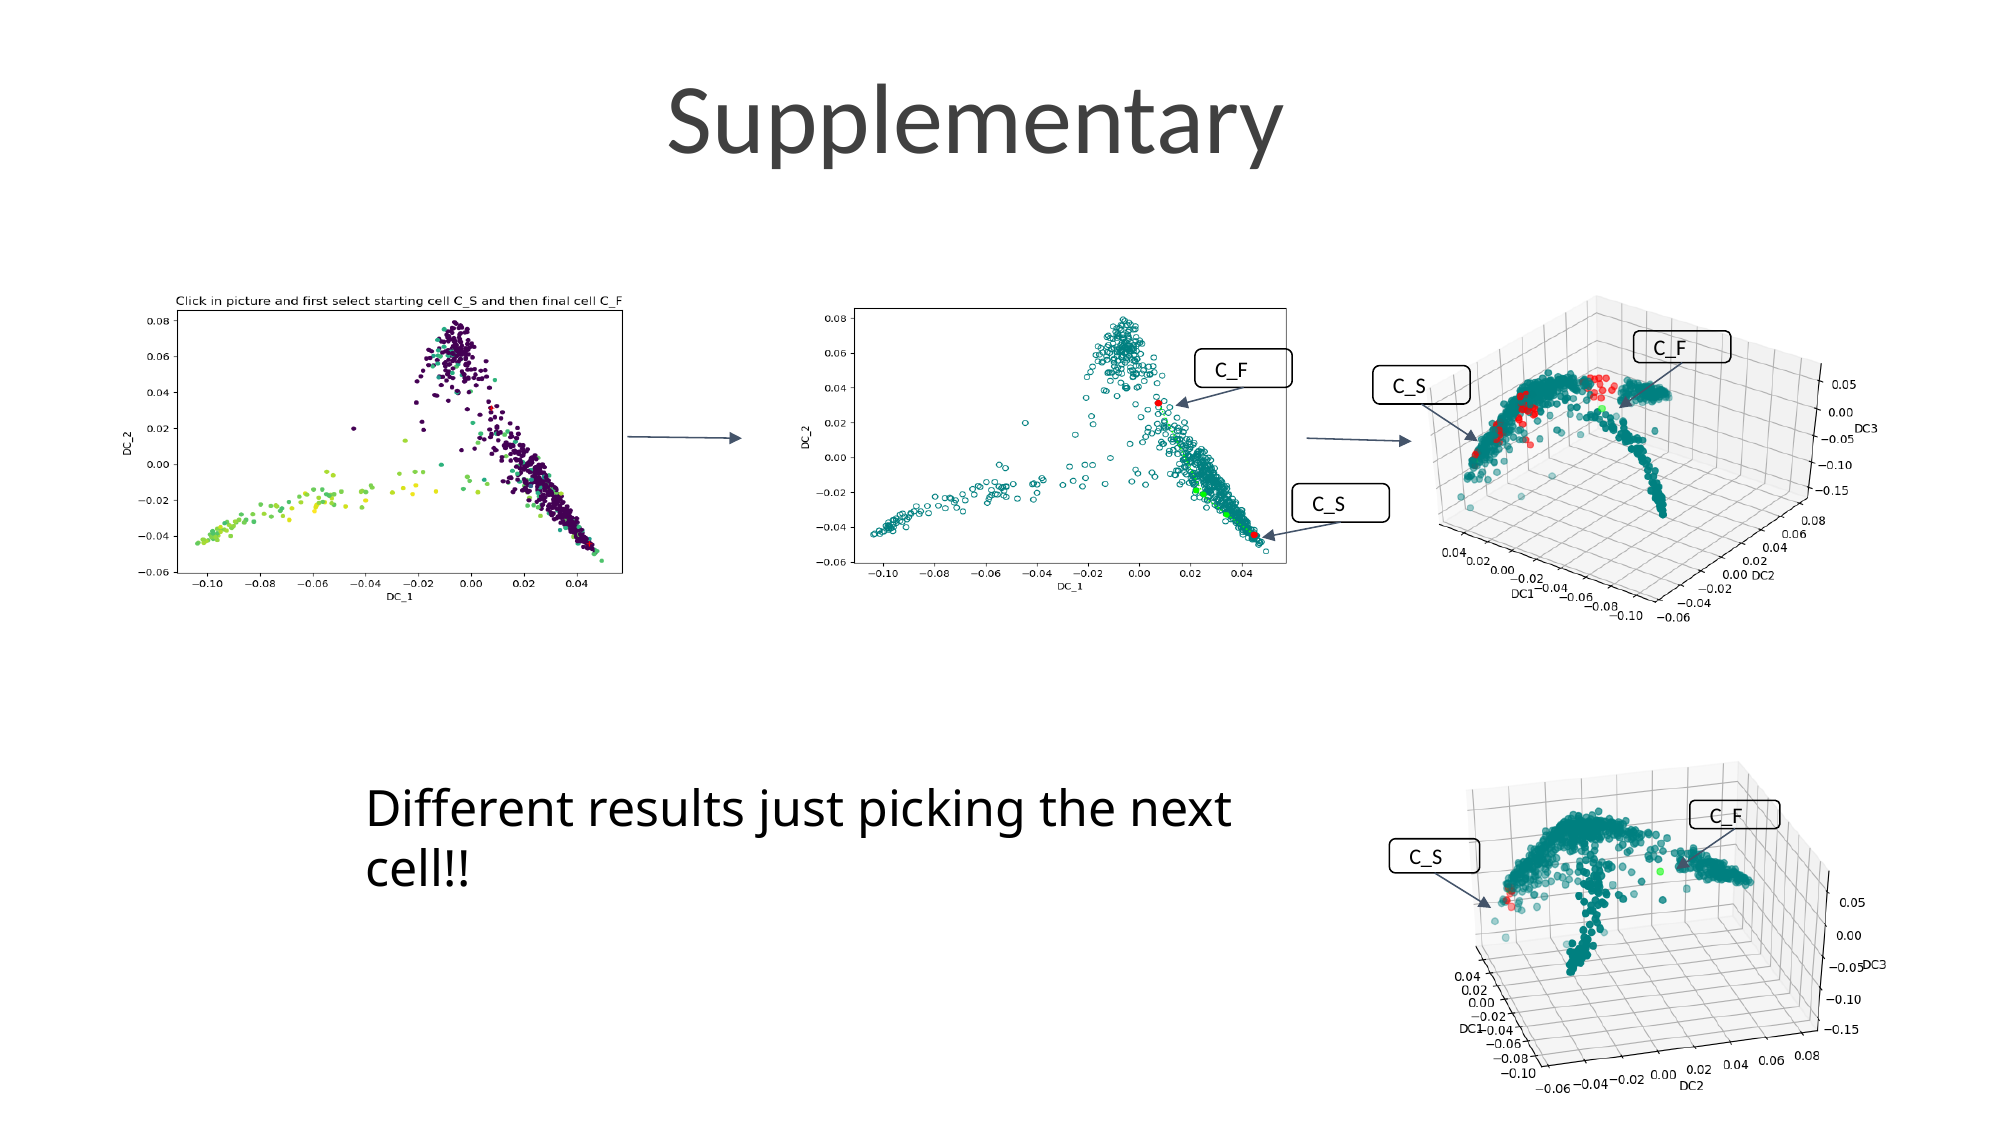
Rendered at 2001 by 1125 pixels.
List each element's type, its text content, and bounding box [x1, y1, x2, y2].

text_box C_S [1292, 483, 1390, 523]
text_box Supplementary [646, 51, 1354, 227]
text_box Different results just picking the next cell!! [345, 756, 1341, 884]
picture [1414, 257, 1887, 642]
picture [784, 268, 1341, 599]
text_box C_F [1194, 348, 1293, 388]
text_box C_F [1633, 330, 1731, 363]
picture [105, 269, 679, 610]
text_box C_S [1389, 838, 1480, 873]
text_box C_S [1372, 365, 1471, 404]
picture [1443, 741, 1902, 1111]
text_box C_F [1689, 800, 1780, 829]
